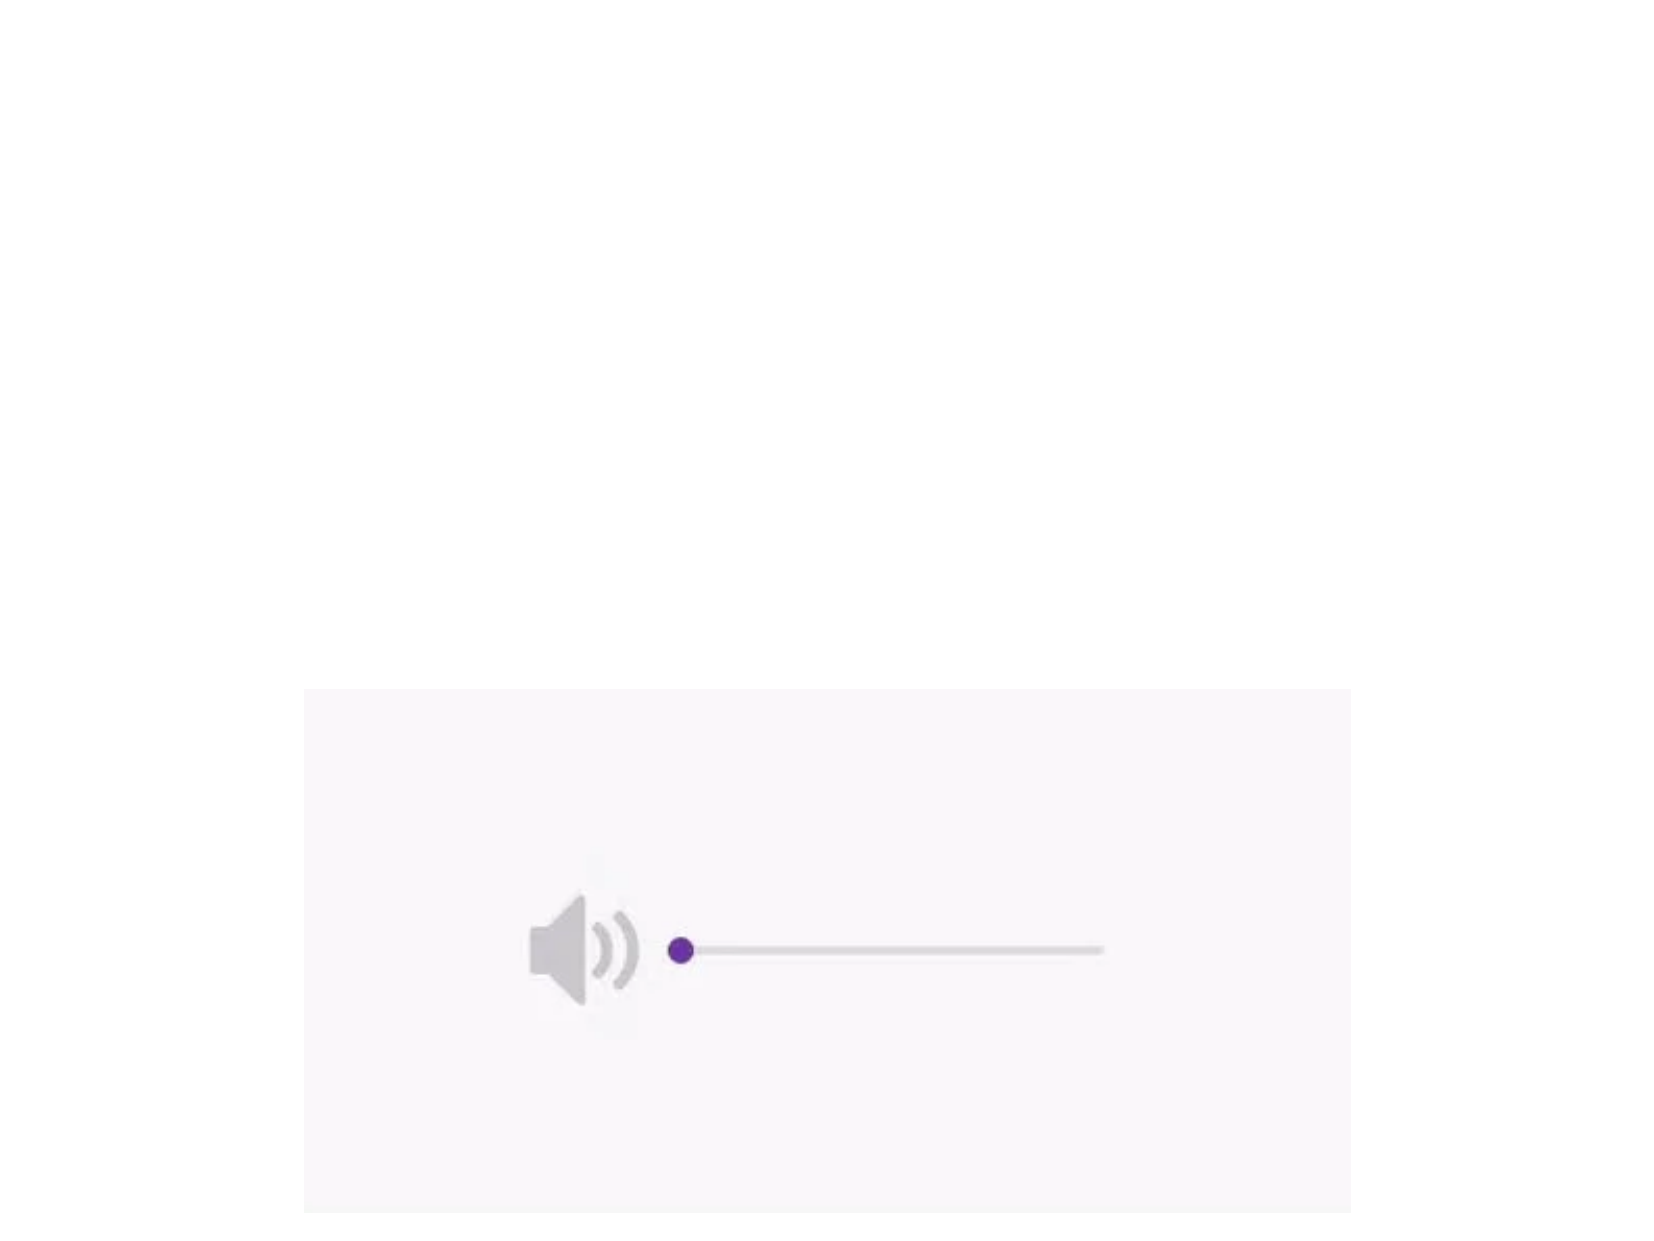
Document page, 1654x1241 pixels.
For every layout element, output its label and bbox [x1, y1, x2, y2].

picture [304, 689, 1351, 1213]
